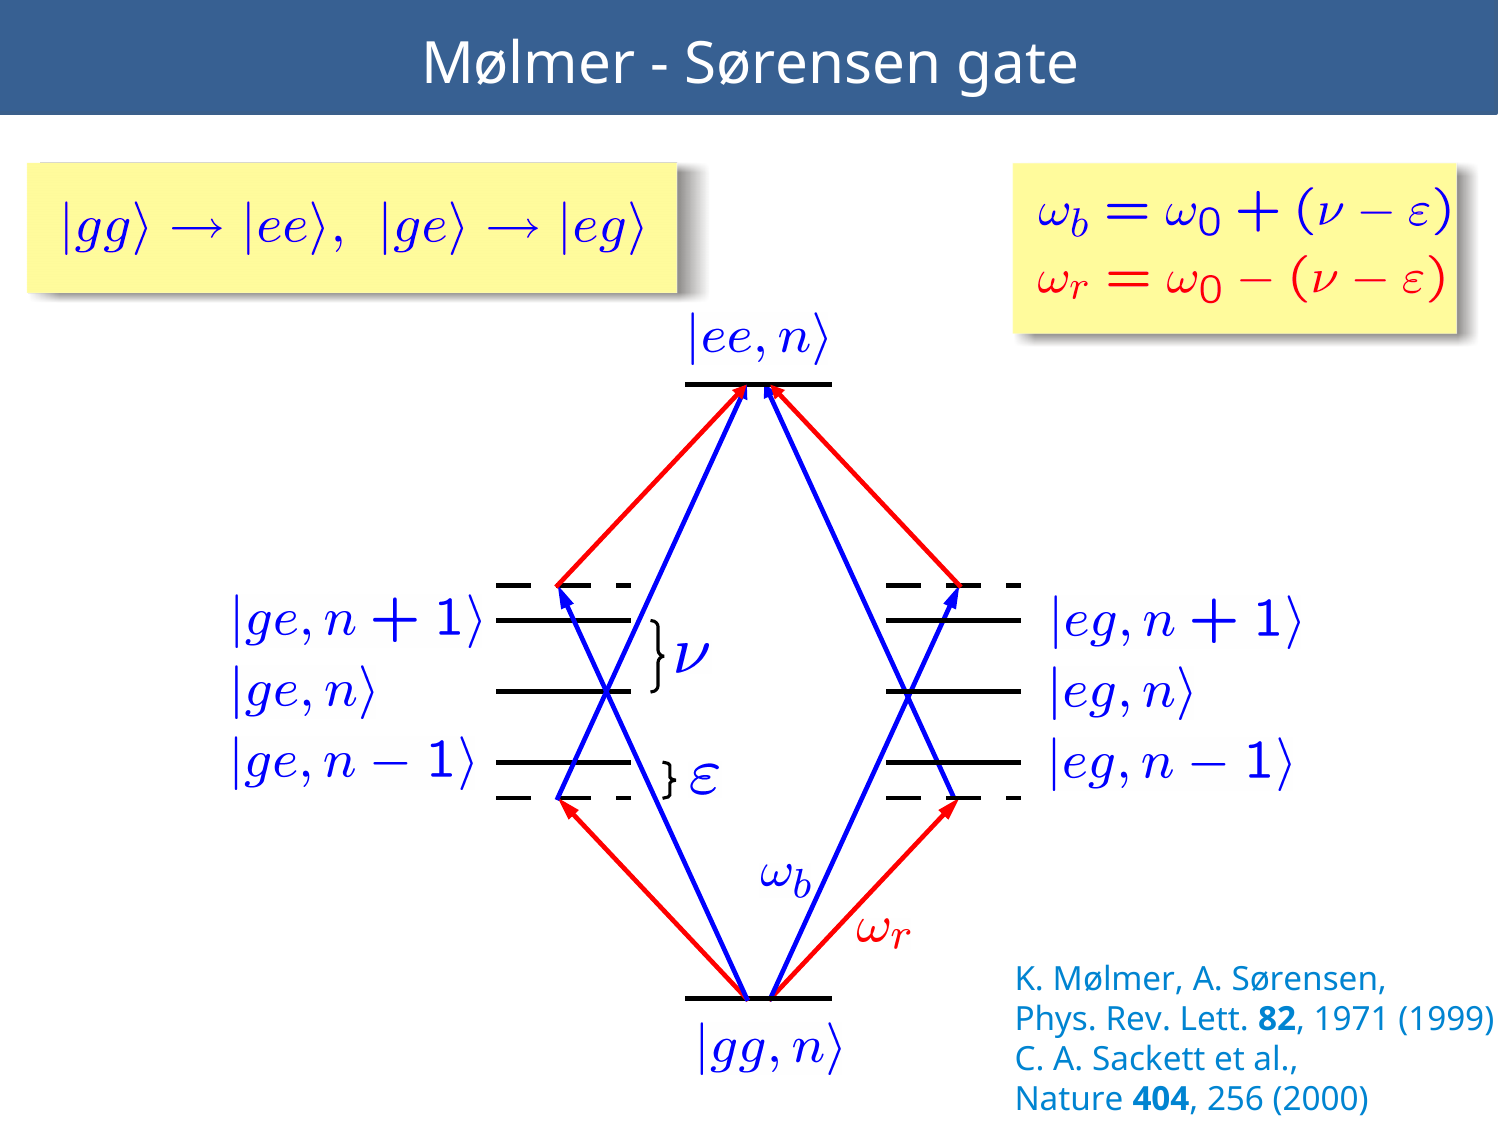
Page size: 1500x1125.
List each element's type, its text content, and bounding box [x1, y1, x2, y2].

picture [232, 736, 475, 790]
picture [690, 312, 828, 365]
picture [235, 665, 376, 719]
text_box Mølmer - Sørensen gate [46, 17, 1454, 103]
picture [1053, 595, 1301, 649]
picture [234, 594, 482, 648]
picture [688, 761, 722, 798]
text_box K. Mølmer, A. Sørensen, Phys. Rev. Lett. 82, 1971 (1999) C. A. Sackett et al., Nature 404, 256 (2000) [999, 949, 1500, 1125]
picture [1050, 737, 1293, 791]
picture [759, 863, 811, 898]
picture [26, 162, 710, 303]
picture [675, 640, 712, 674]
picture [1053, 666, 1194, 720]
picture [699, 1022, 842, 1075]
picture [856, 918, 911, 950]
picture [1012, 162, 1479, 347]
